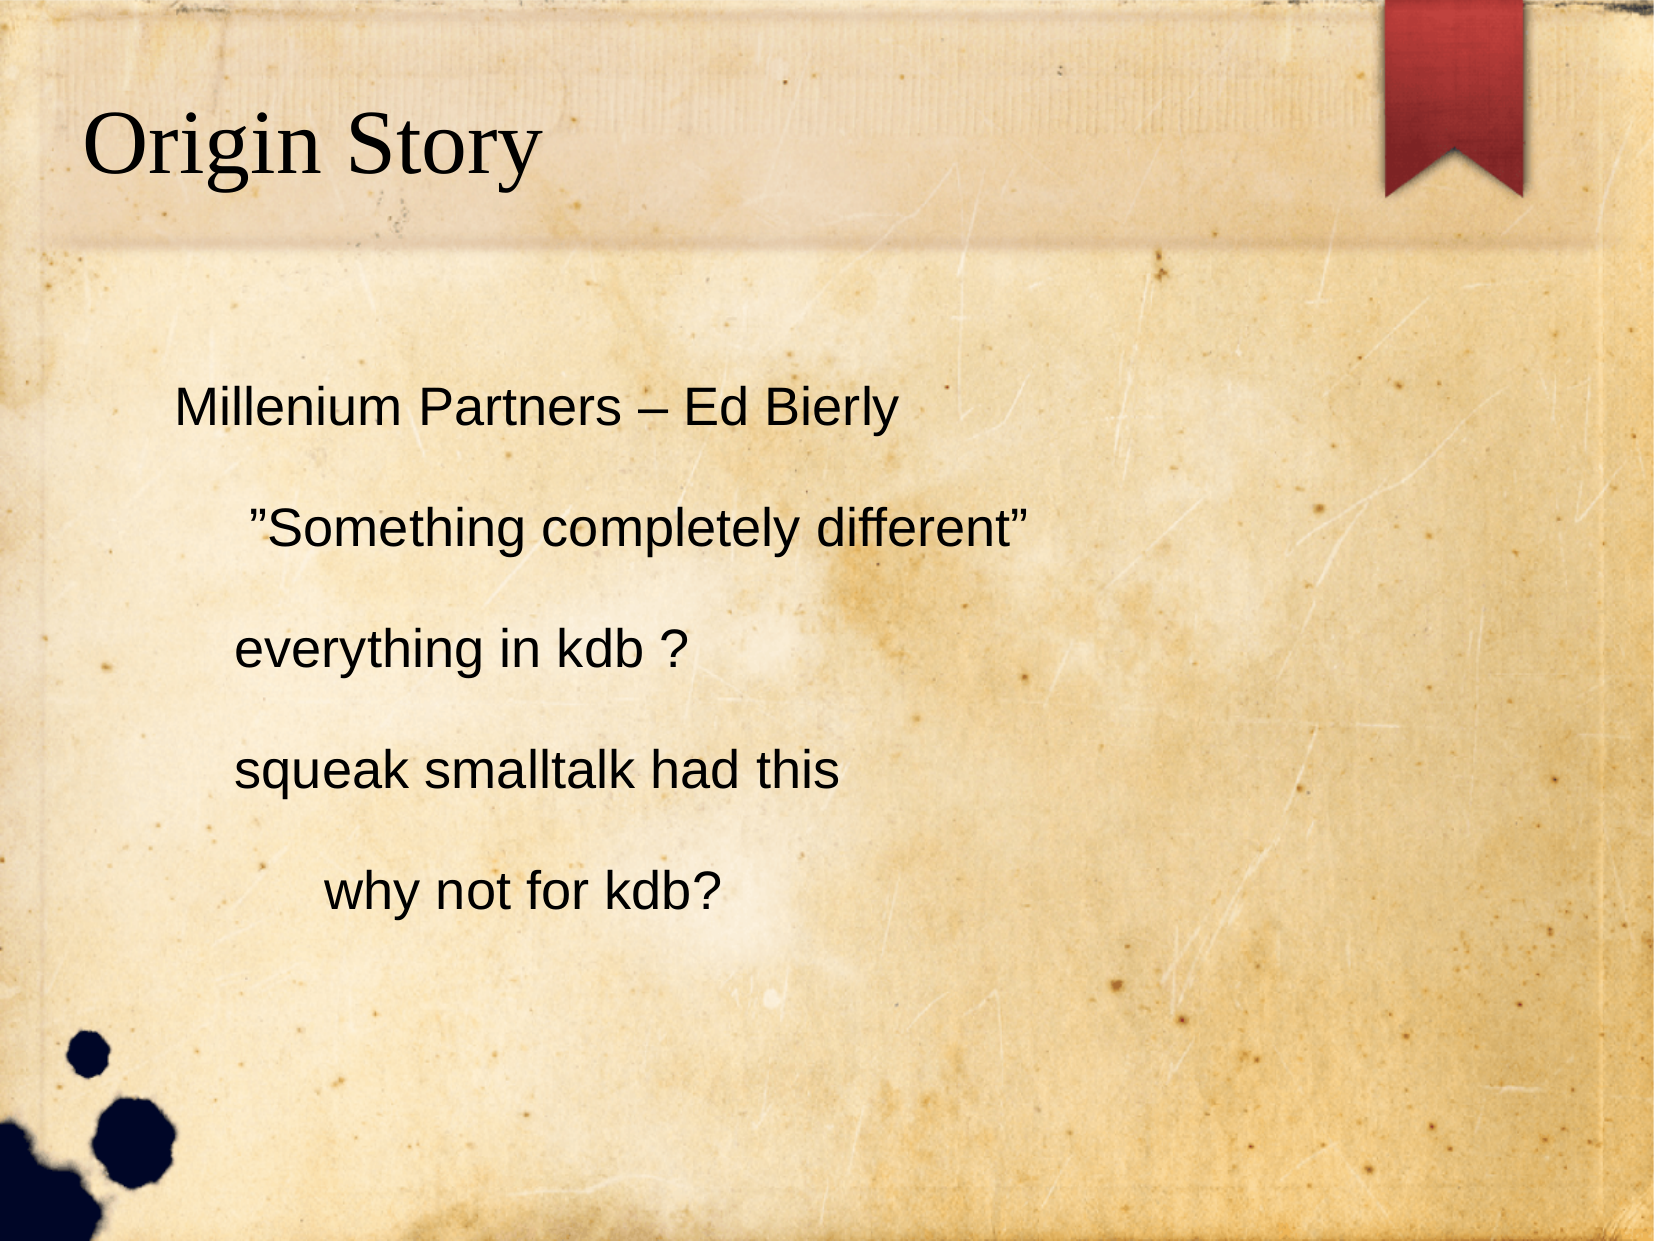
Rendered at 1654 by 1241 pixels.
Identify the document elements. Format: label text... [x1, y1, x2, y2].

picture [0, 0, 1654, 1241]
title Origin Story [82, 49, 1347, 237]
text_box Millenium Partners – Ed Bierly ”Something completely different” everything in kdb ? squeak smalltalk had this why not for kdb? [159, 369, 1362, 976]
